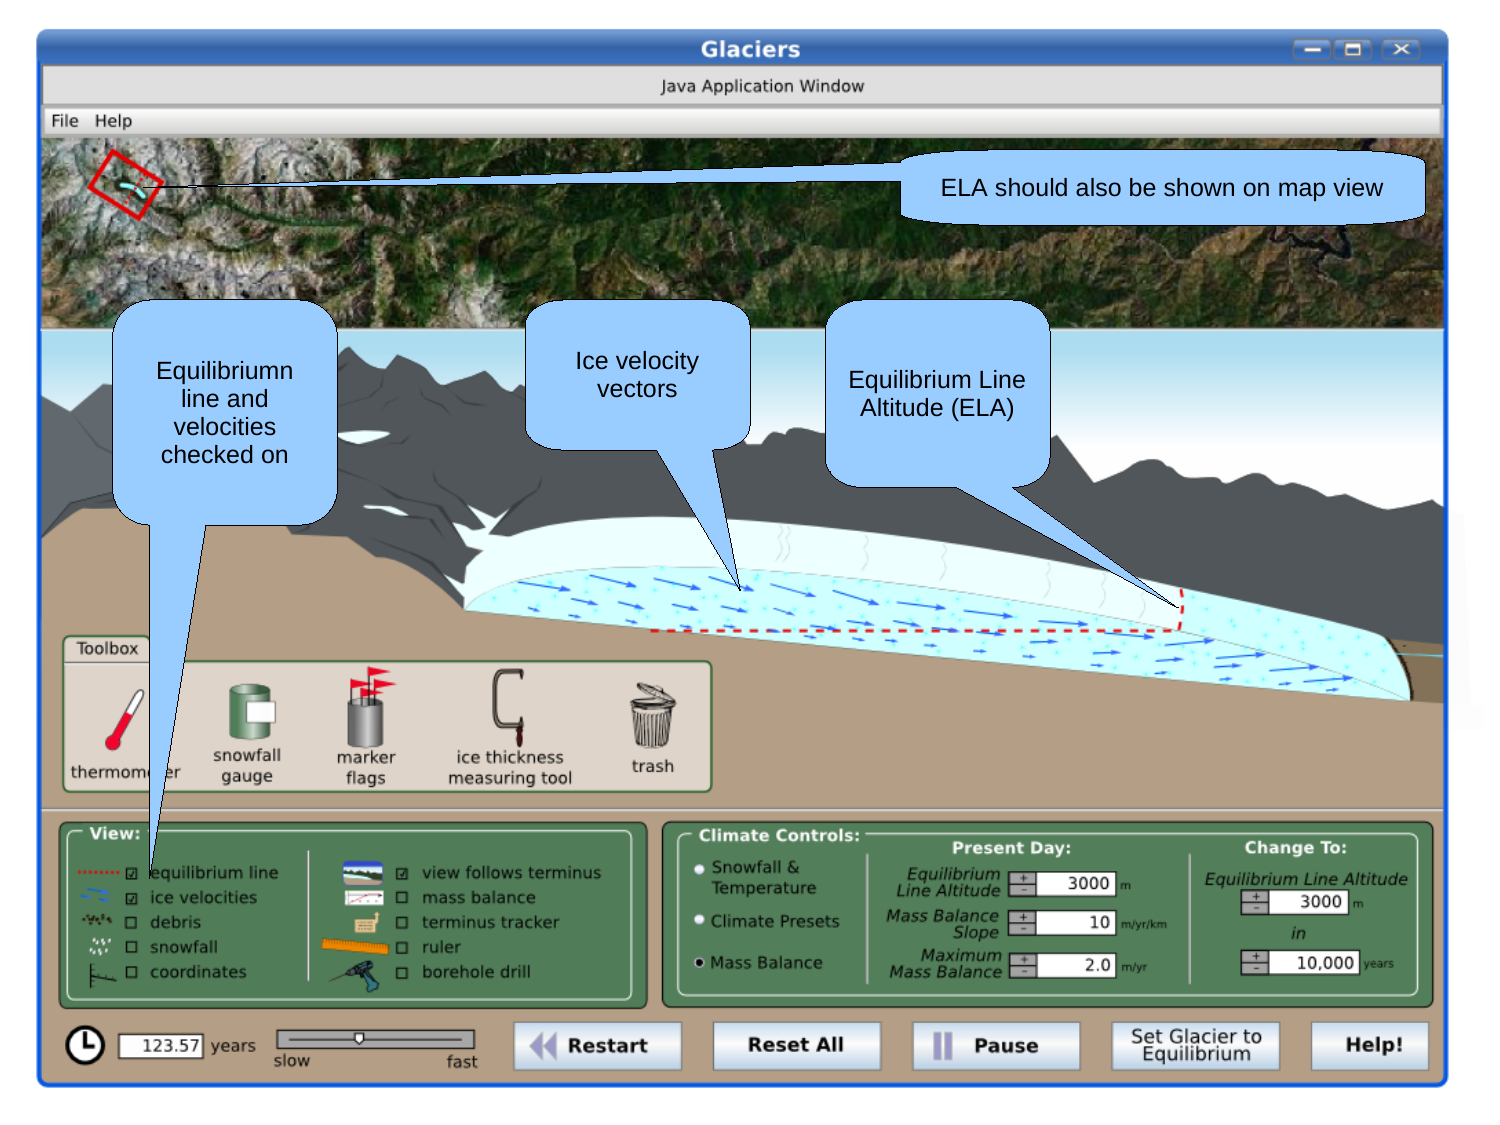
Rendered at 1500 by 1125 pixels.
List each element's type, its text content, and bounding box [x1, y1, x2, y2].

text_box Ice velocity vectors [525, 299, 751, 591]
text_box Equilibrium Line Altitude (ELA) [825, 299, 1179, 608]
text_box ELA should also be shown on map view [143, 149, 1426, 226]
text_box Equilibriumn line and velocities checked on [112, 299, 338, 879]
picture [2, 0, 1497, 1125]
